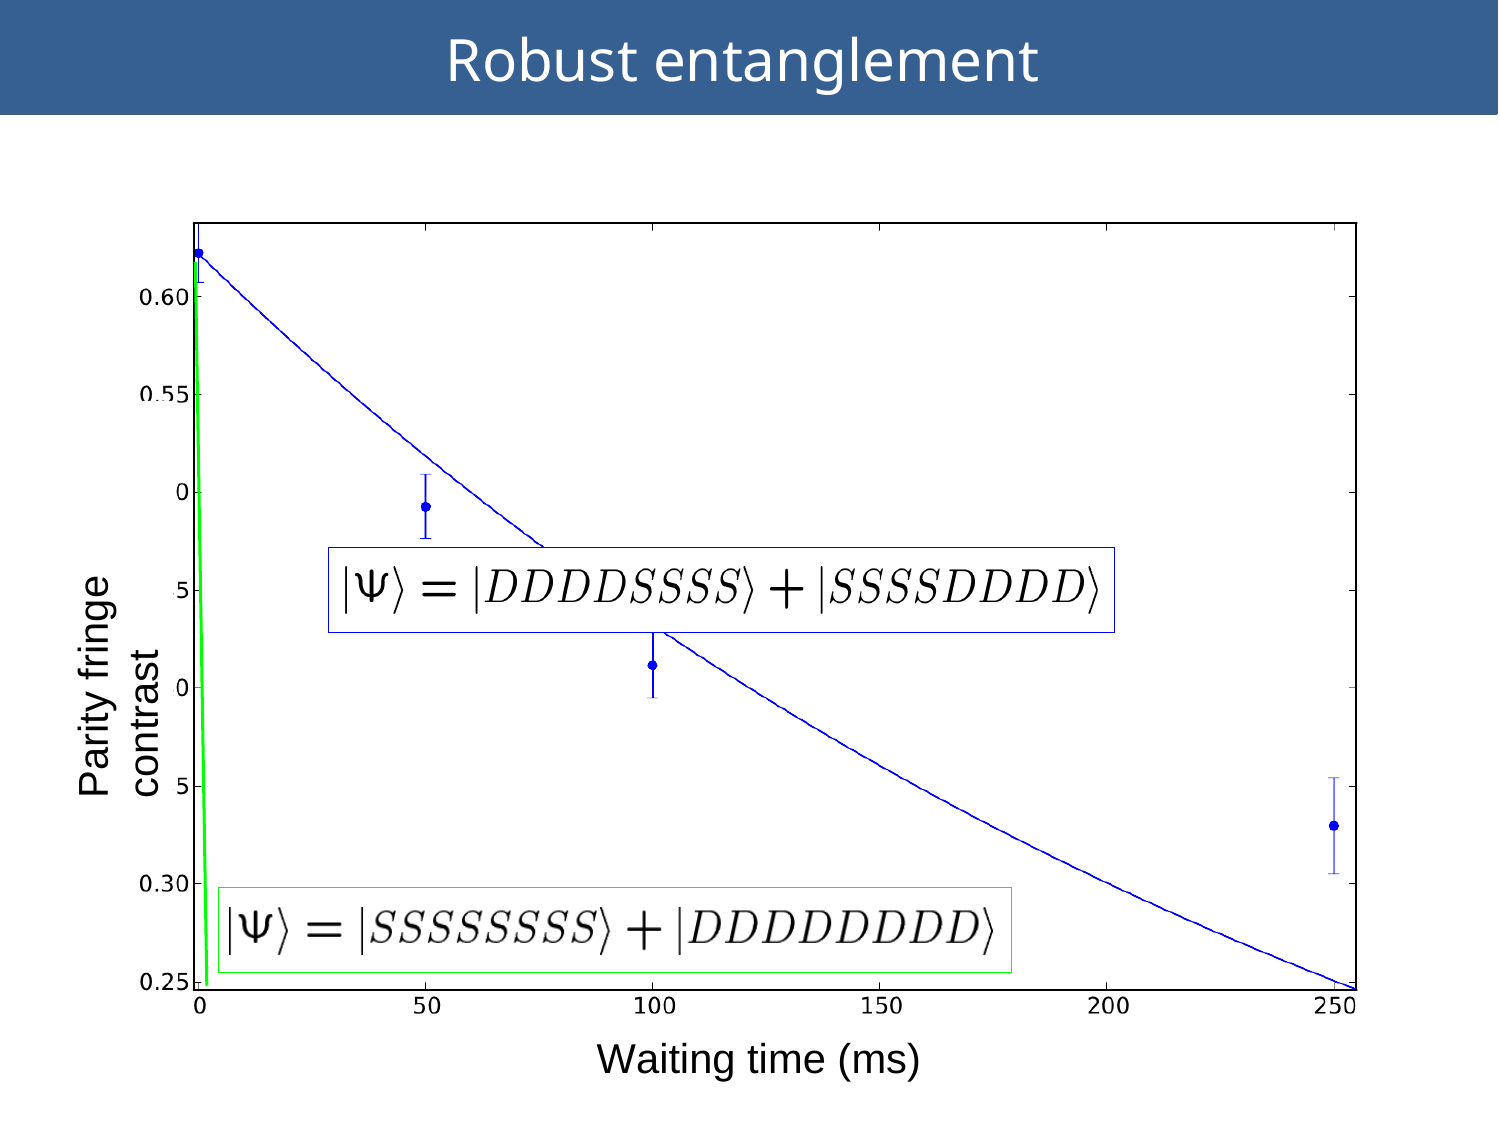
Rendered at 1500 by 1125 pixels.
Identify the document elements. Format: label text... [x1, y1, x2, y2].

text_box [218, 887, 1012, 973]
text_box Waiting time (ms) [581, 1024, 1010, 1090]
text_box Parity fringe contrast [58, 400, 124, 814]
text_box Robust entanglement [180, 15, 1306, 101]
text_box [328, 547, 1115, 633]
picture [6, 127, 1500, 1085]
